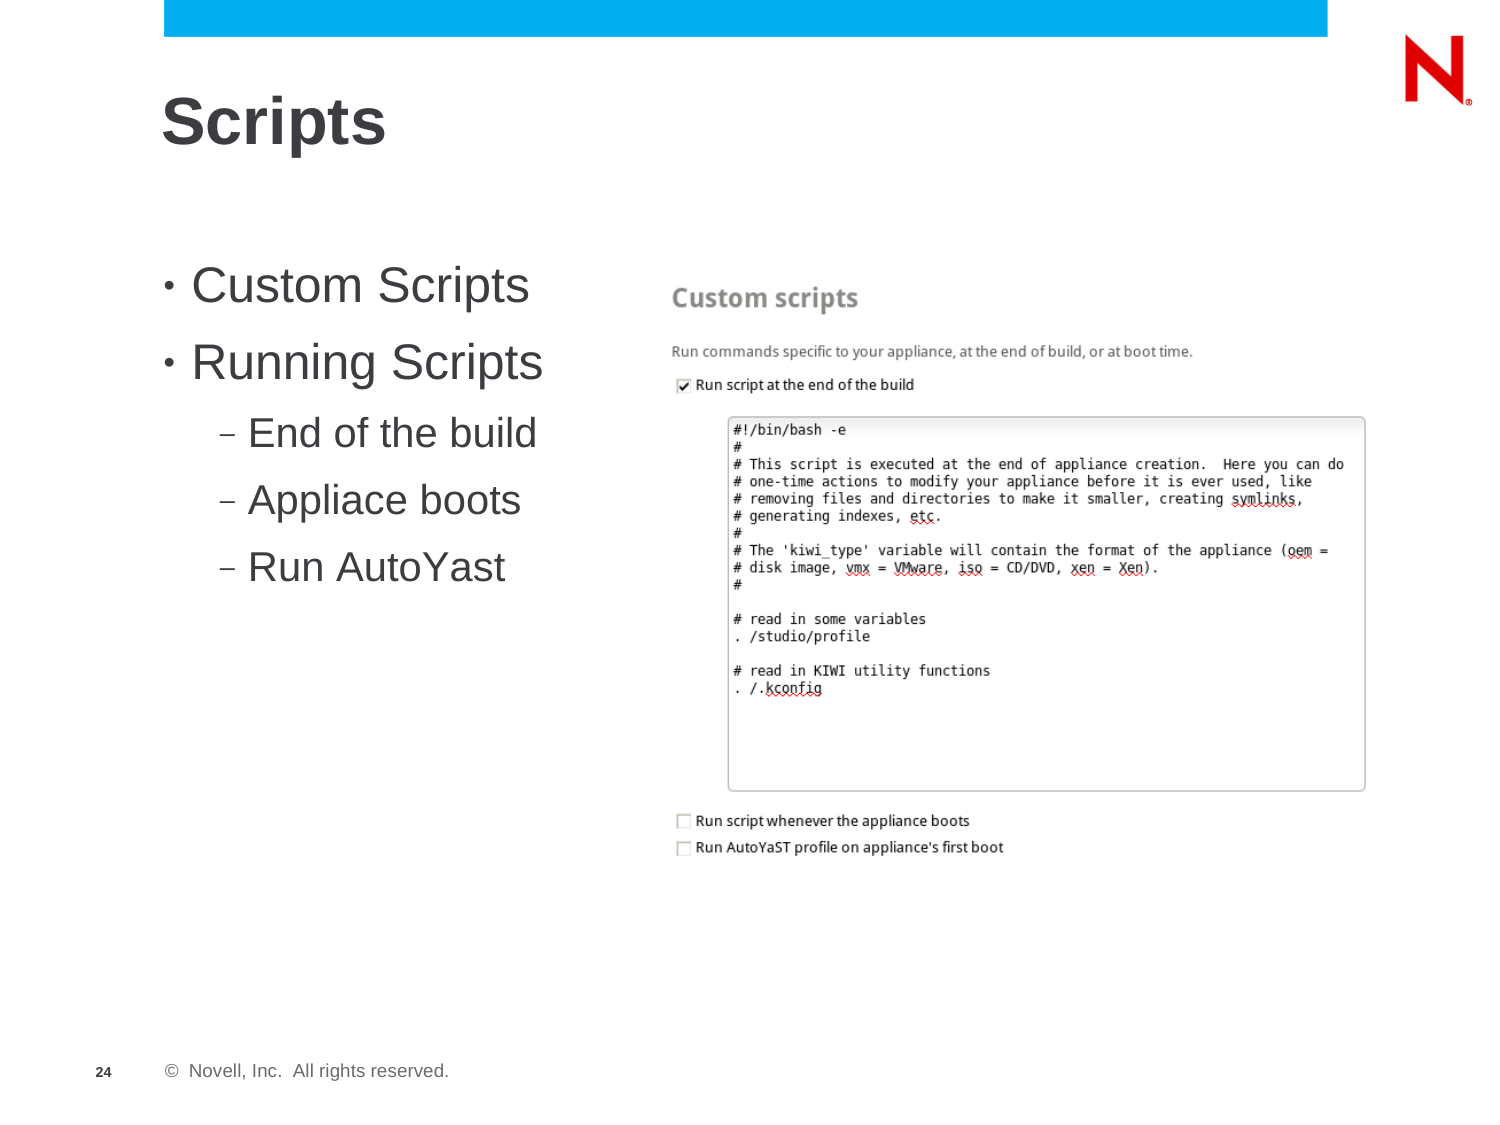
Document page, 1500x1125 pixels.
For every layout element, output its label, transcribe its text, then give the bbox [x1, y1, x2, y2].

picture [1403, 32, 1473, 107]
list Custom Scripts Running Scripts End of the build Appliace boots Run AutoYast [163, 254, 1404, 986]
title Scripts [161, 41, 1383, 205]
picture [644, 273, 1391, 872]
